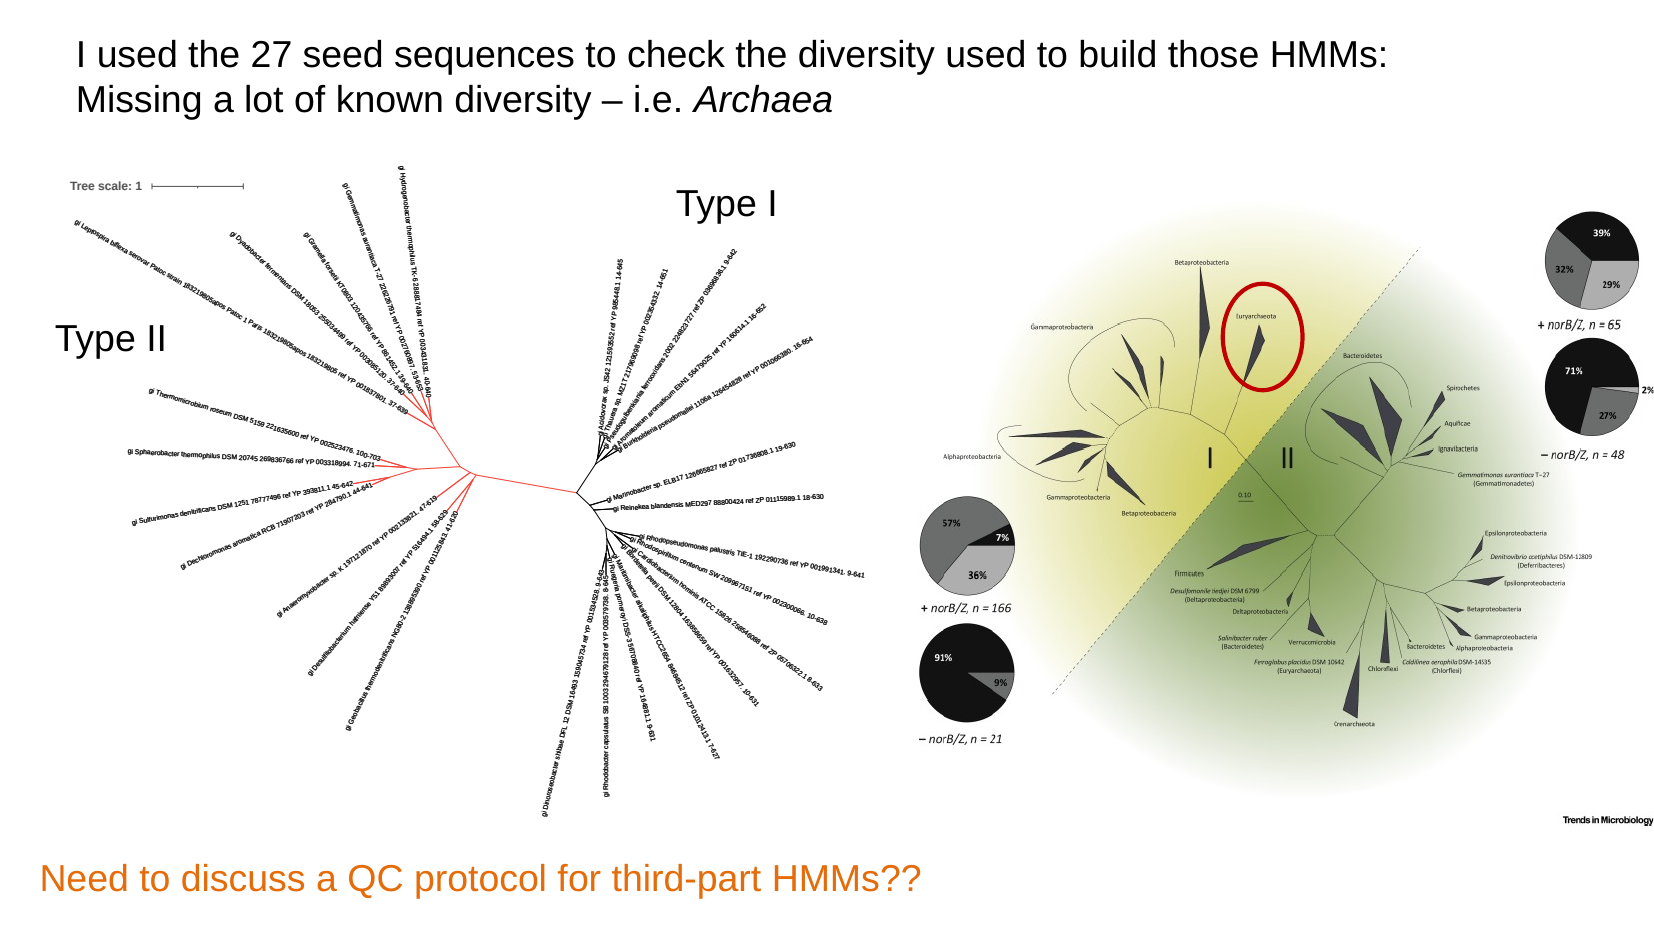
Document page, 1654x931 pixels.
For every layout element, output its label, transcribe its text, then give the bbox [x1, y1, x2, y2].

text_box I used the 27 seed sequences to check the diversity used to build those HMMs: Missing a lot of known diversity – i.e. Archaea [60, 22, 1457, 129]
text_box Type II [39, 306, 192, 368]
text_box Need to discuss a QC protocol for third-part HMMs?? [24, 846, 1098, 908]
picture [0, 128, 1654, 892]
text_box Type I [660, 170, 813, 232]
